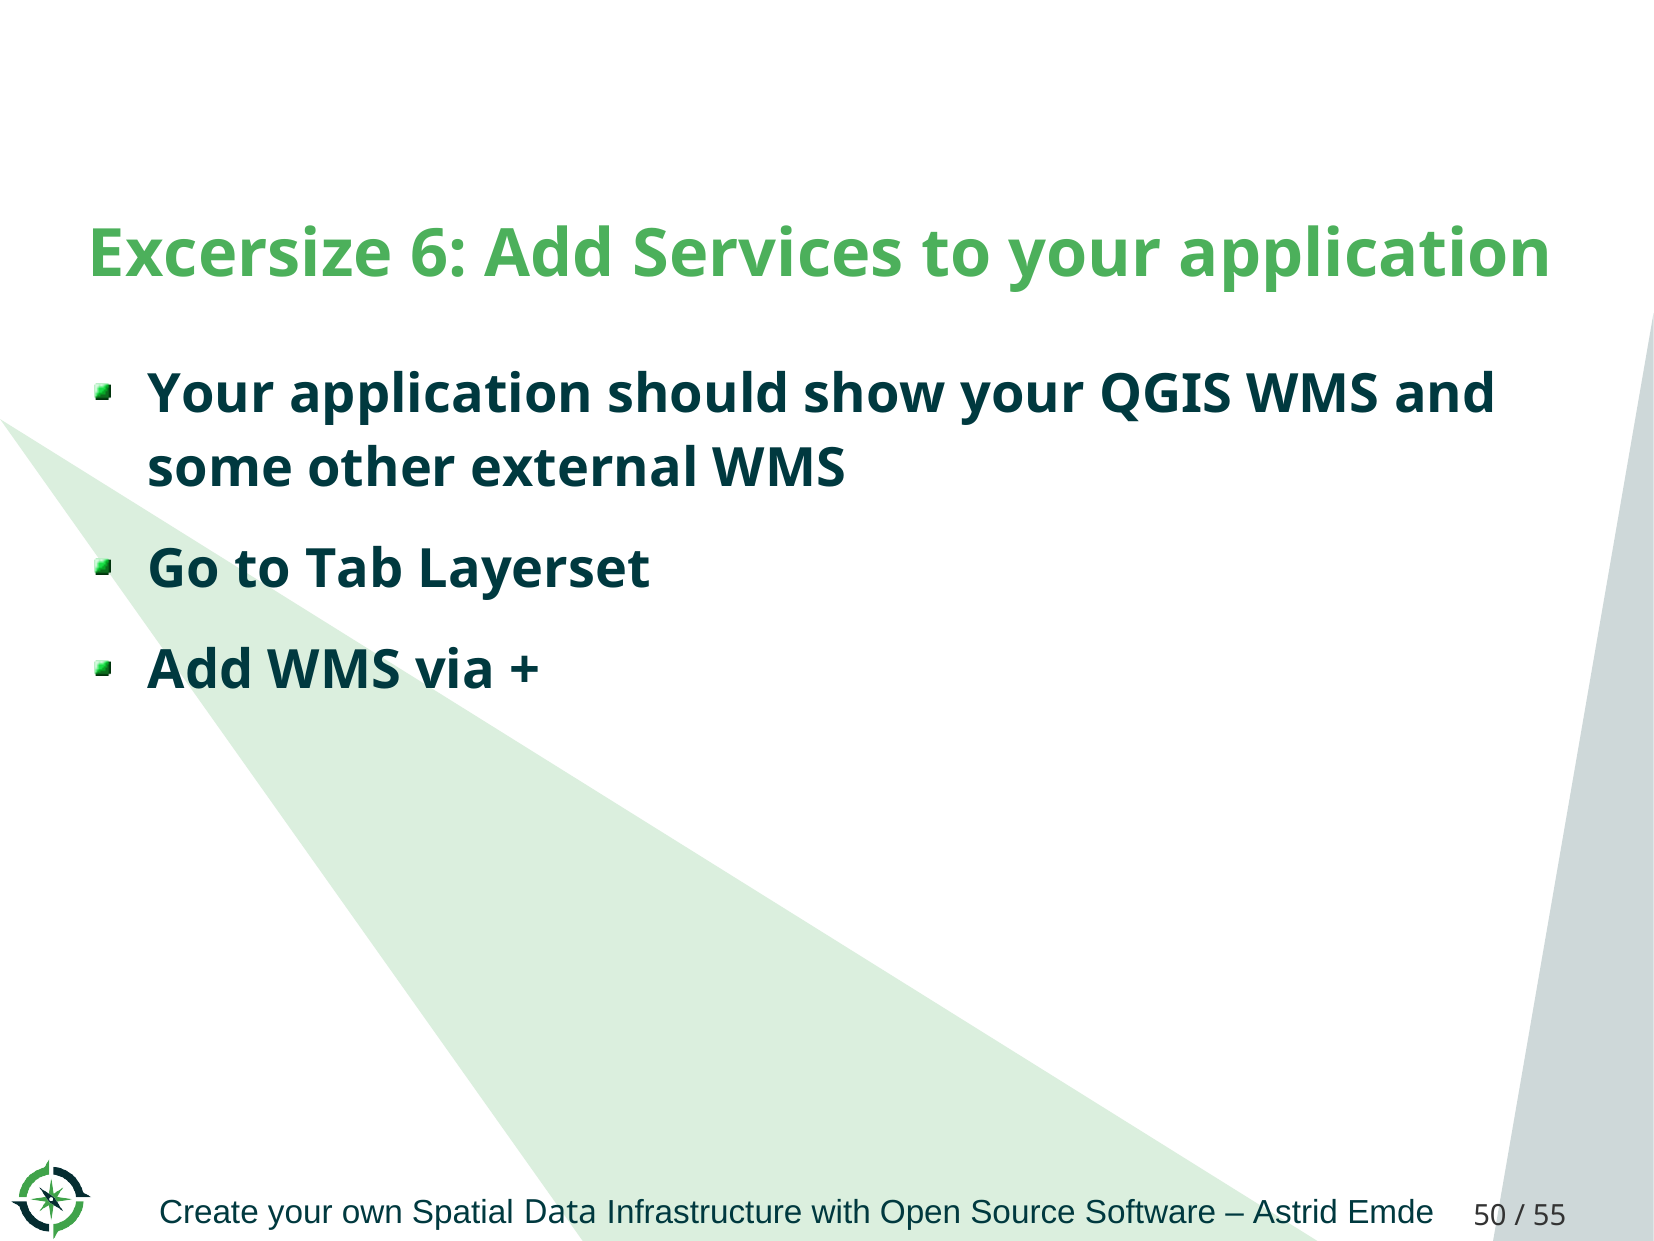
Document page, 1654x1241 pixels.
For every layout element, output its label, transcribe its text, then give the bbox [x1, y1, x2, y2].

list Your application should show your QGIS WMS and some other external WMS Go to Tab Layerset Add WMS via + [76, 354, 1565, 1173]
title Excersize 6: Add Services to your application [76, 177, 1565, 325]
picture [10, 1158, 92, 1240]
